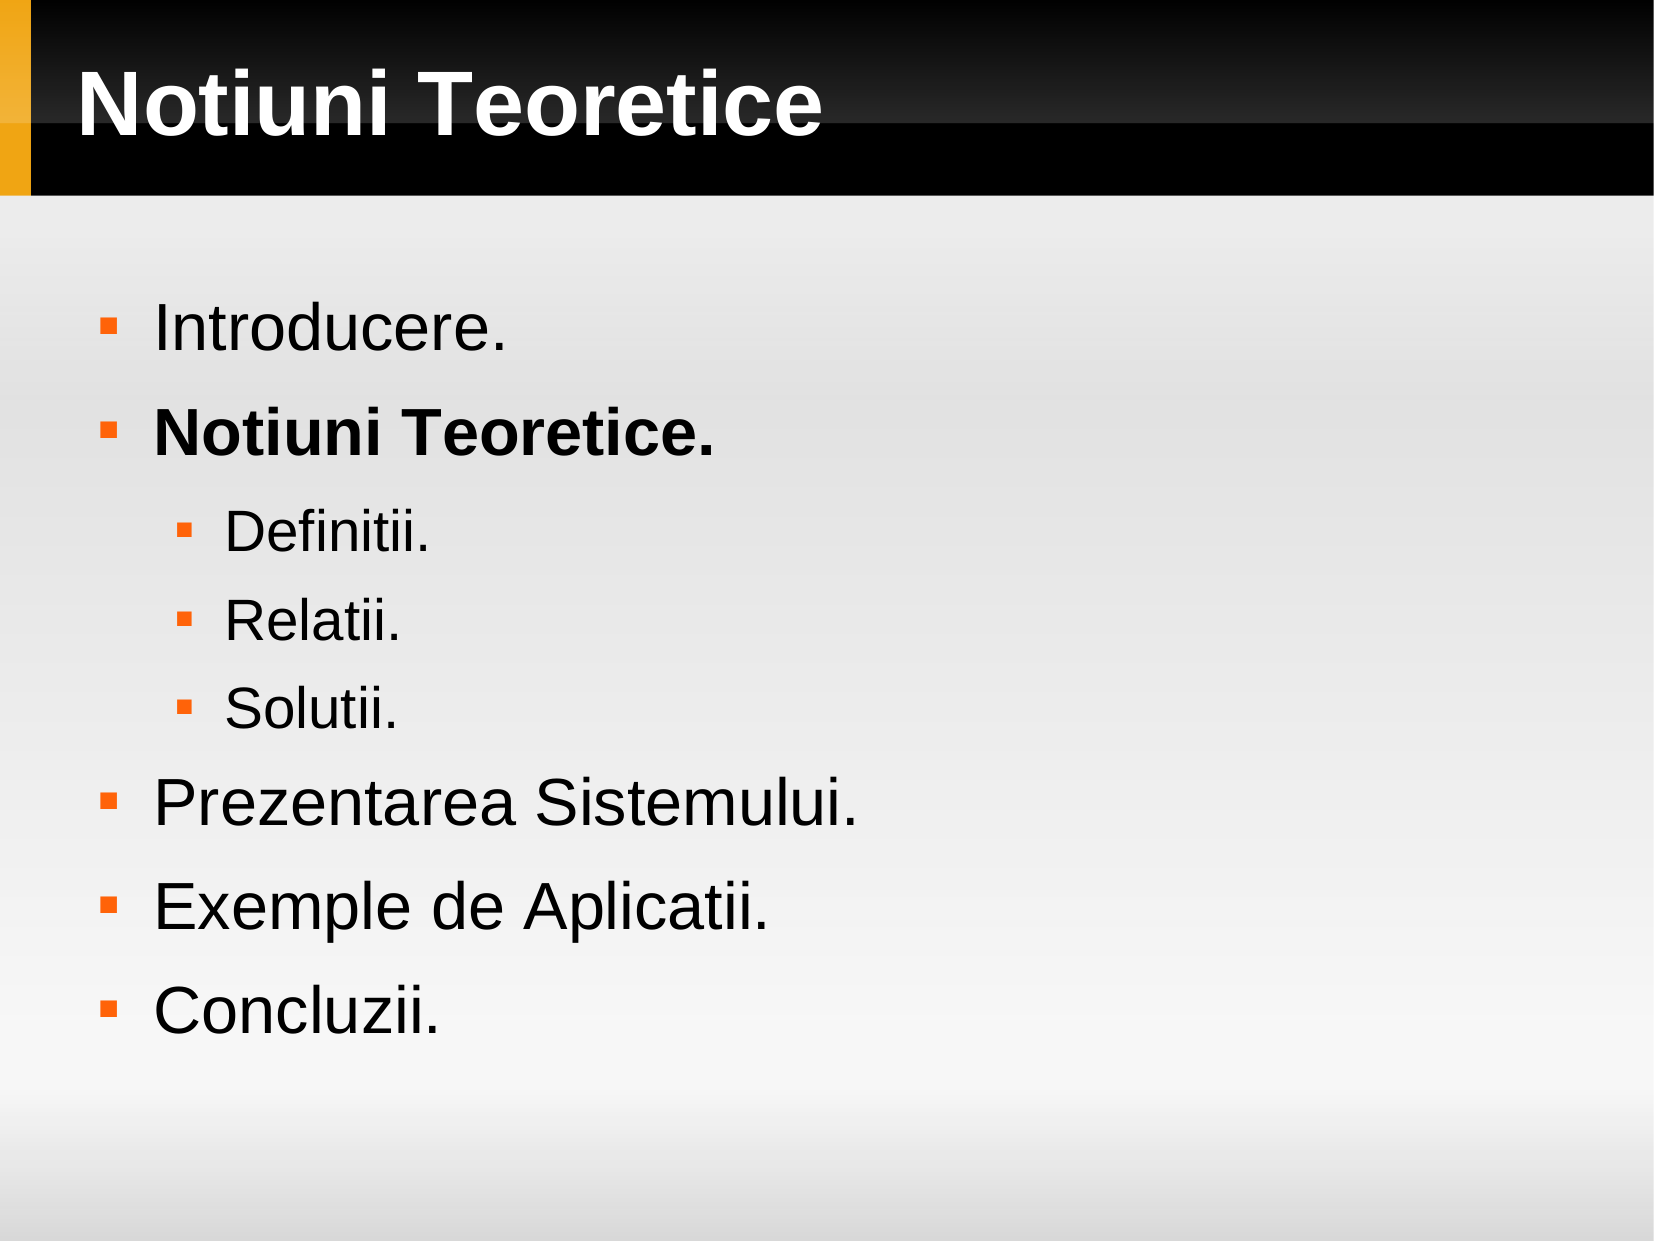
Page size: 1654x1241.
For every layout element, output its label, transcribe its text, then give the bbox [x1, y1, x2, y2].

list Introducere. Notiuni Teoretice. Definitii. Relatii. Solutii. Prezentarea Sistemului. Exemple de Aplicatii. Concluzii. [82, 290, 1571, 1094]
title Notiuni Teoretice [76, 0, 1565, 208]
picture [0, 0, 1654, 1241]
